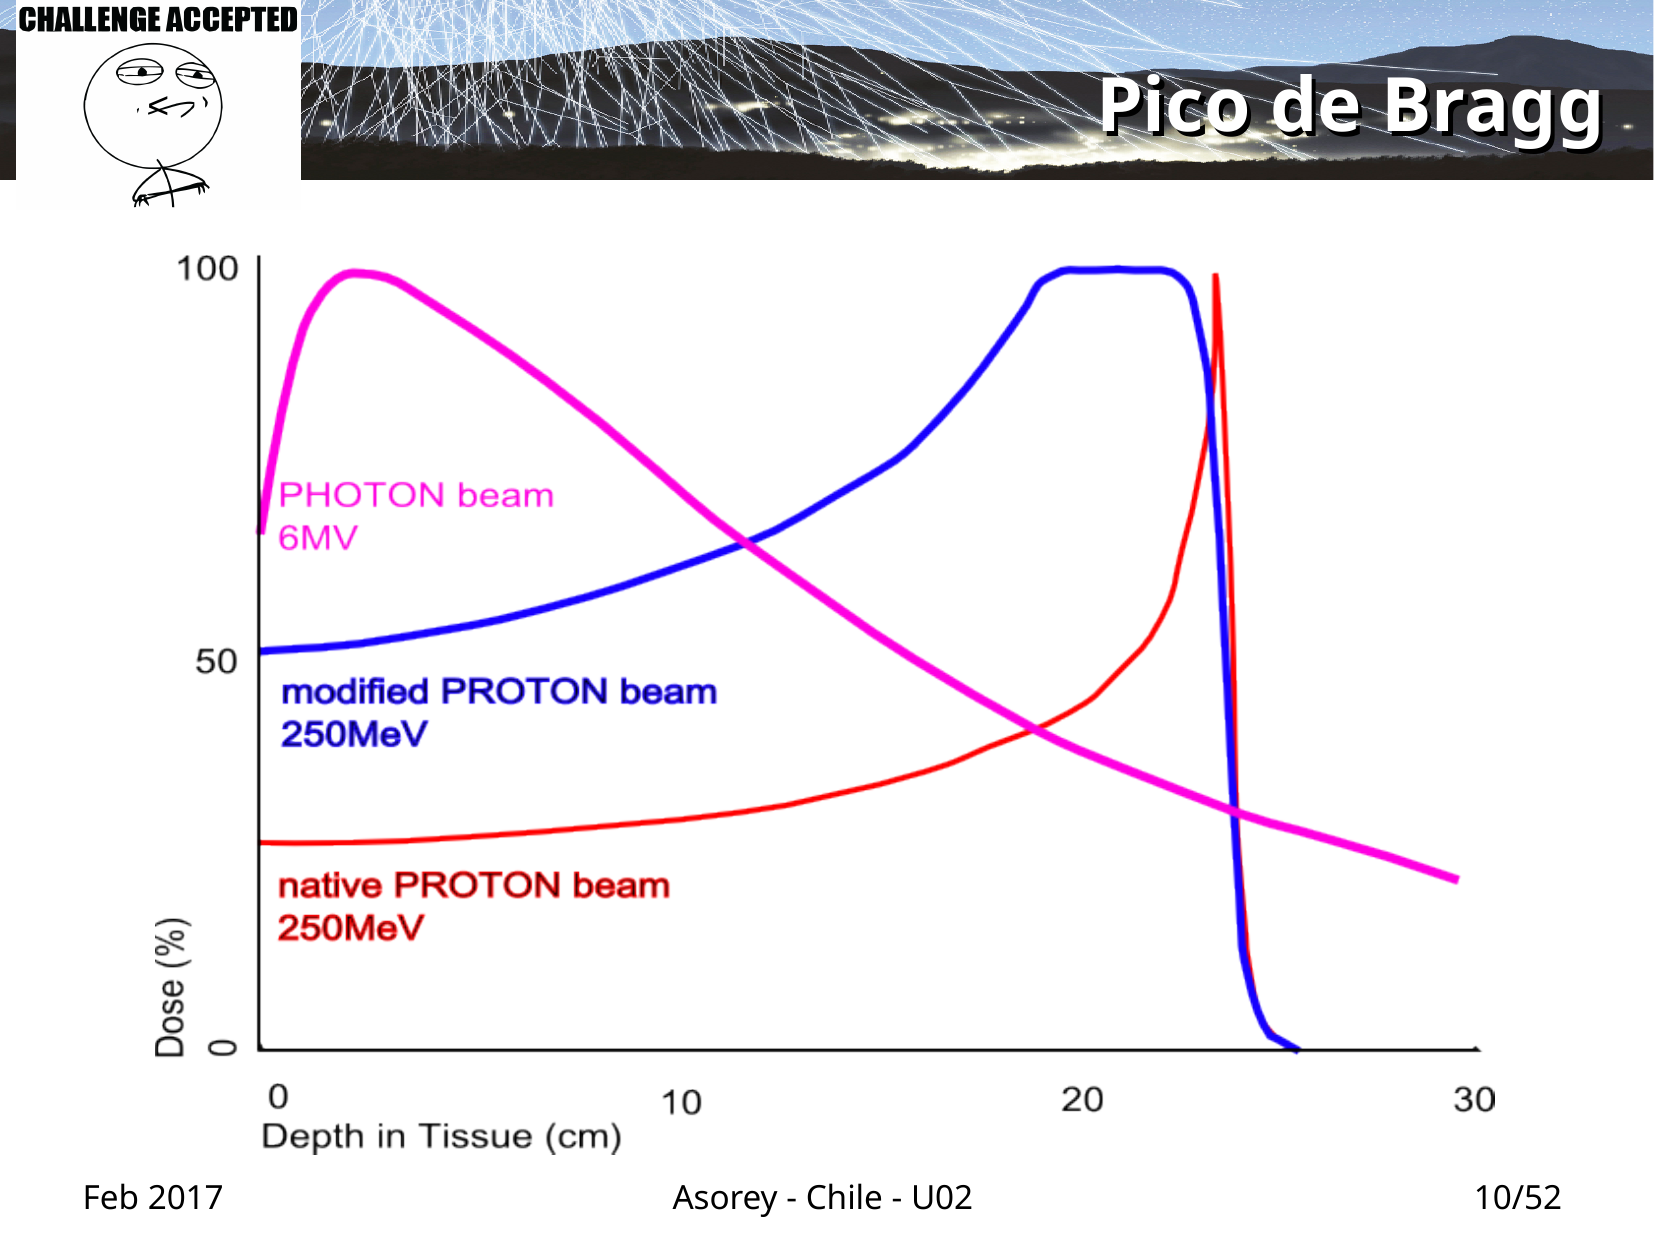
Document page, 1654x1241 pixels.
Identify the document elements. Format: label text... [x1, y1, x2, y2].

picture [0, 0, 1654, 211]
picture [155, 254, 1495, 1156]
title Pico de Bragg [301, 15, 1606, 191]
